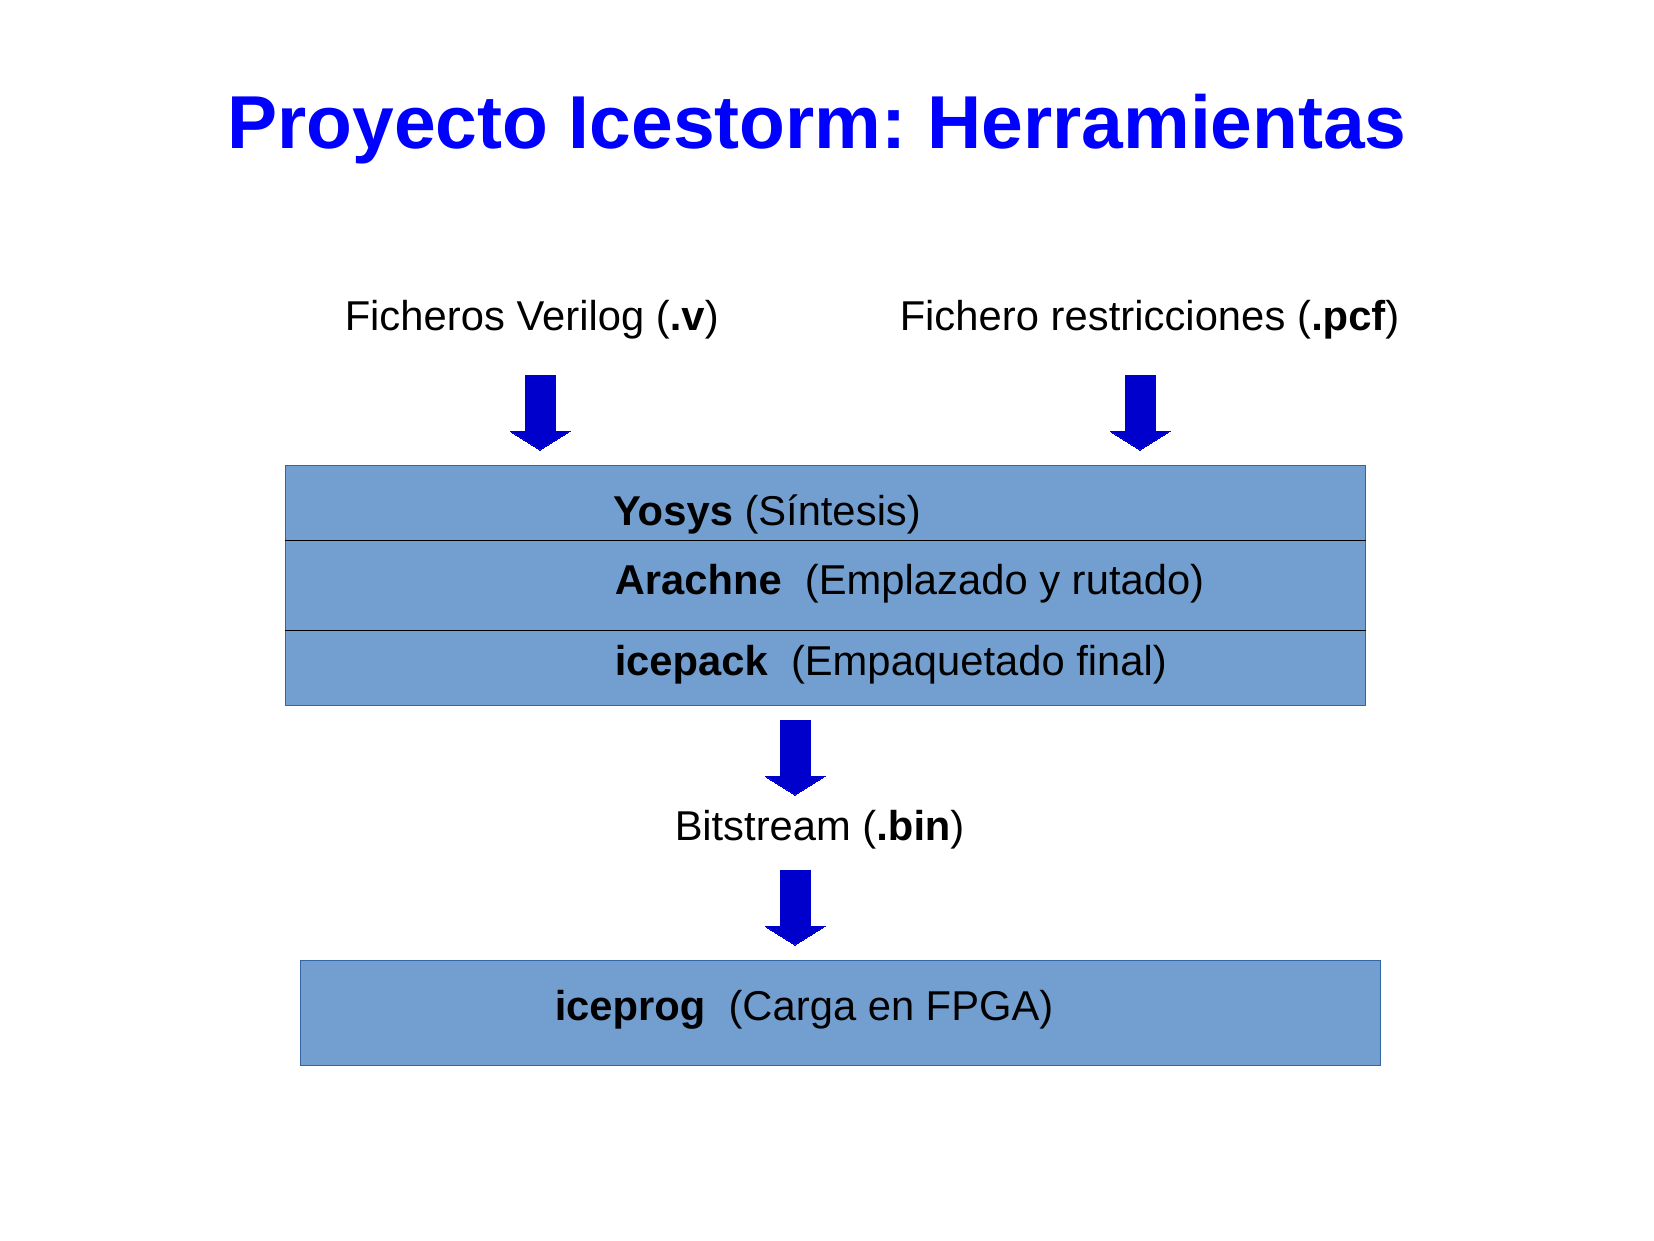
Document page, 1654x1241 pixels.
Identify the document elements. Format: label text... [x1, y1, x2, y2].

text_box Fichero restricciones (.pcf) [885, 285, 1441, 393]
text_box icepack (Empaquetado final) [600, 631, 1246, 711]
text_box [765, 870, 826, 946]
text_box [285, 541, 1366, 630]
text_box [300, 960, 1381, 1066]
text_box Yosys (Síntesis) [598, 541, 976, 546]
text_box Proyecto Icestorm: Herramientas [90, 73, 1546, 211]
text_box [285, 465, 1366, 540]
text_box Bitstream (.bin) [660, 795, 1021, 903]
text_box [285, 631, 600, 706]
text_box [510, 375, 571, 451]
text_box [765, 720, 826, 795]
text_box Ficheros Verilog (.v) [330, 285, 751, 361]
text_box Arachne (Emplazado y rutado) [600, 549, 1246, 630]
text_box Yosys (Síntesis) [598, 480, 976, 540]
text_box [1110, 393, 1171, 451]
text_box [1246, 631, 1366, 706]
text_box iceprog (Carga en FPGA) [540, 975, 1186, 1056]
